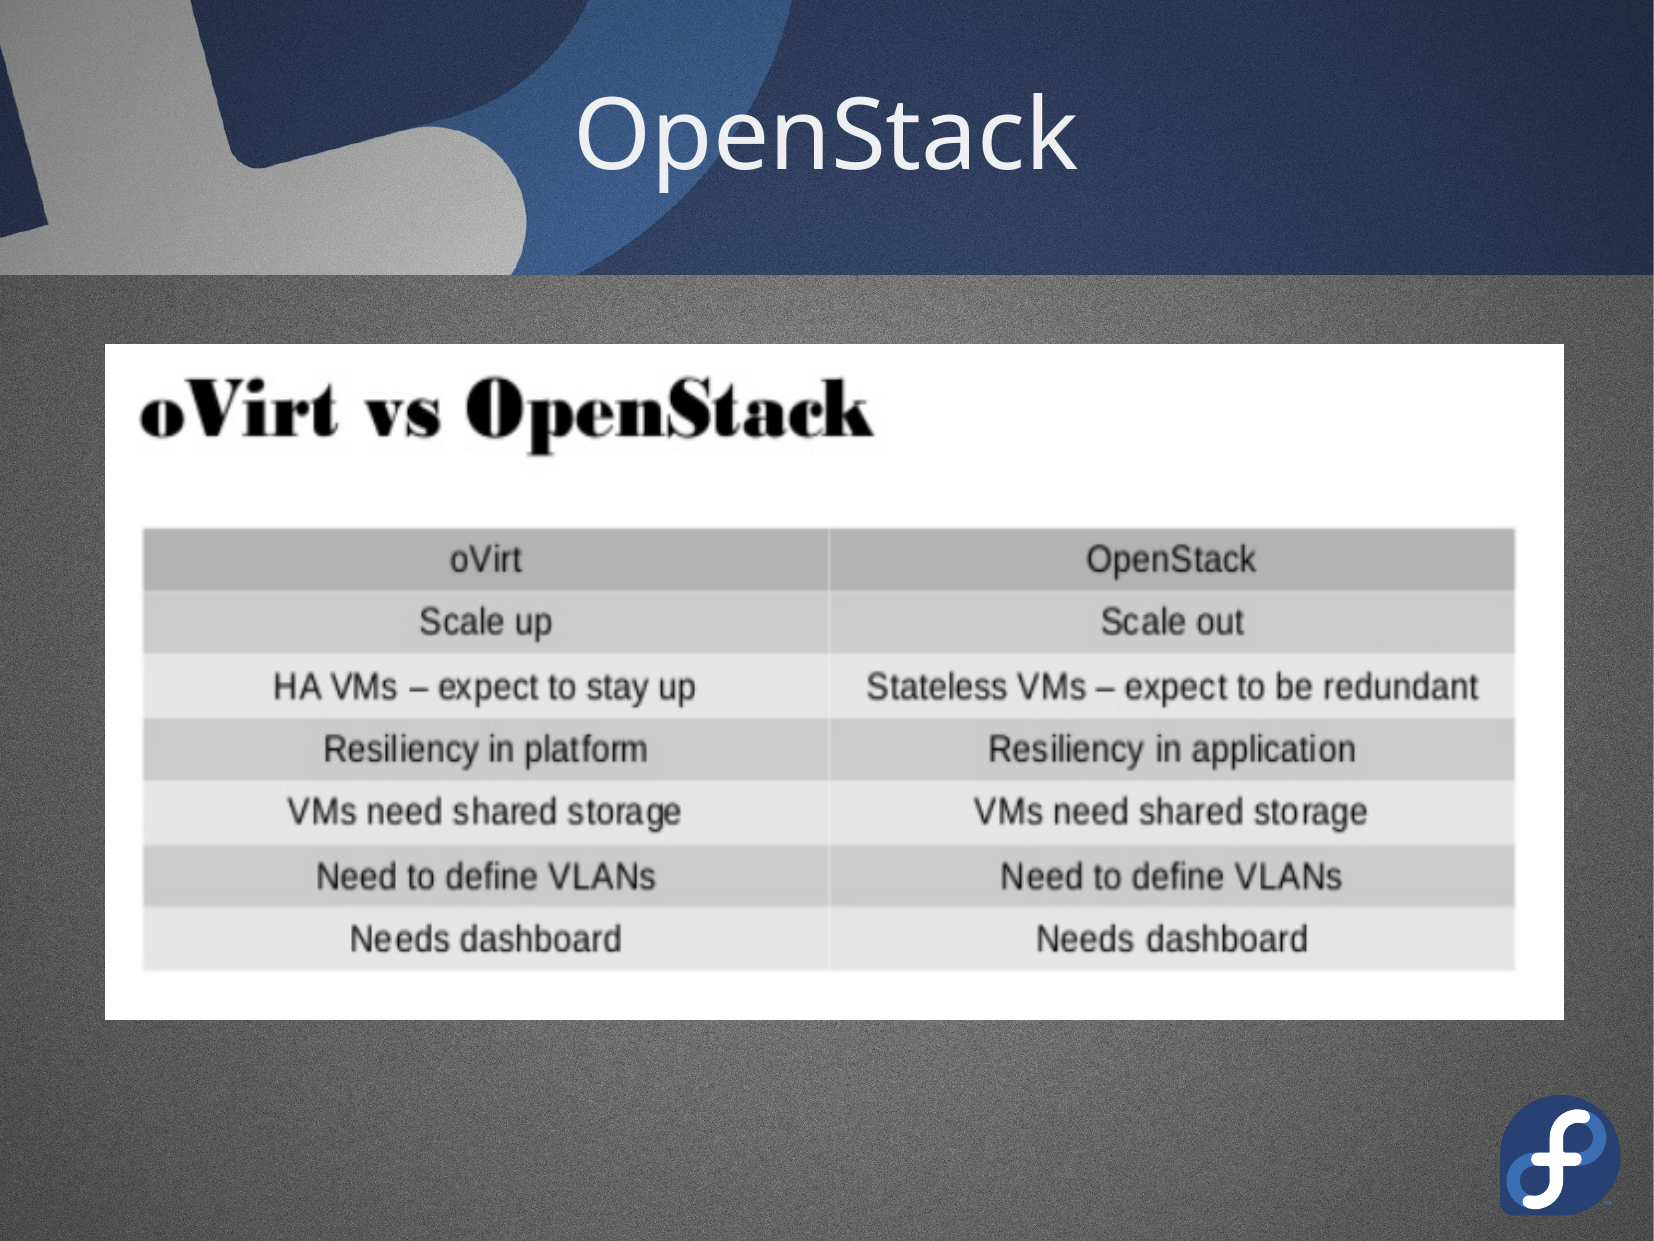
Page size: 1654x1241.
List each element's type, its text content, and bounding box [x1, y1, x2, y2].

picture [0, 0, 1654, 1241]
text_box OpenStack [88, 29, 1565, 237]
